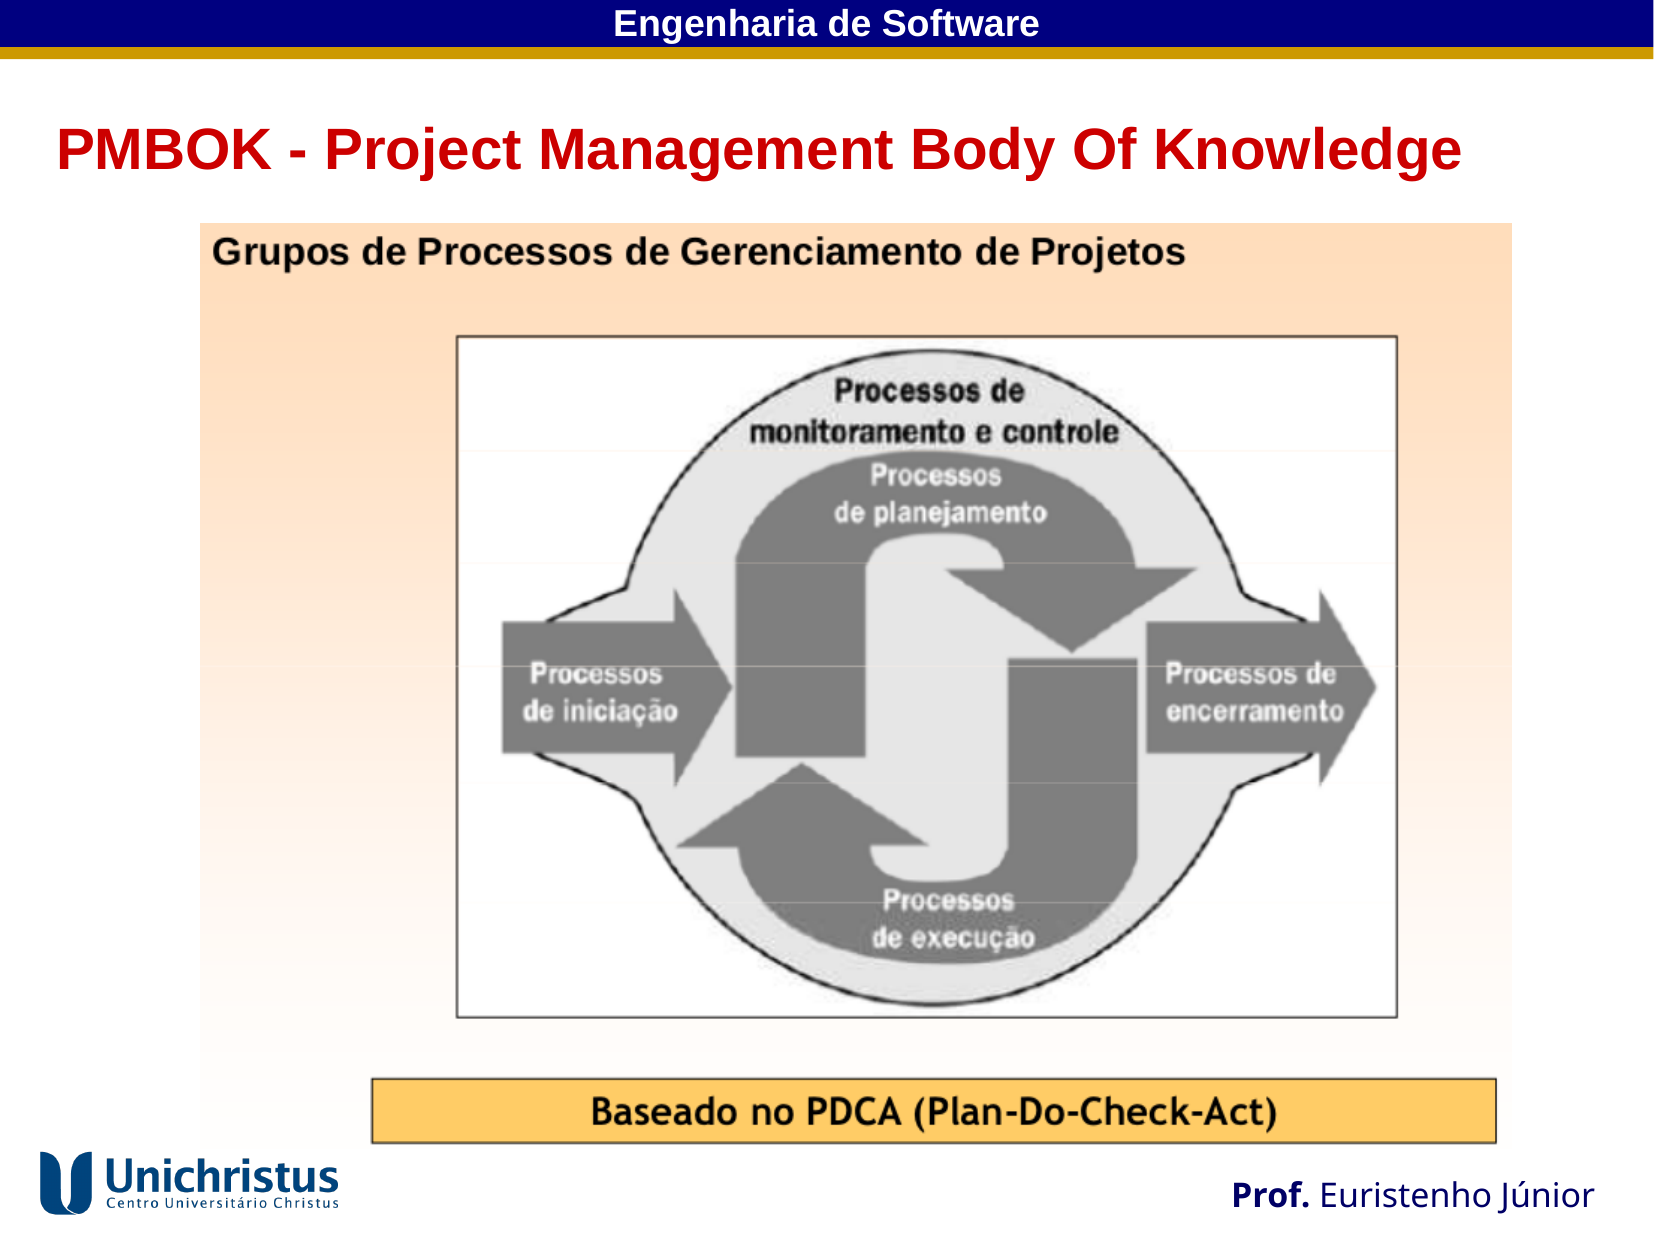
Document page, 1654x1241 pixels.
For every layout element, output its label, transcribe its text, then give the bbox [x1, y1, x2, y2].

text_box PMBOK - Project Management Body Of Knowledge [41, 109, 1636, 254]
picture [35, 223, 1512, 1217]
text_box Engenharia de Software [0, 0, 1654, 47]
text_box [0, 47, 1654, 60]
text_box Prof. Euristenho Júnior [1216, 1163, 1654, 1224]
